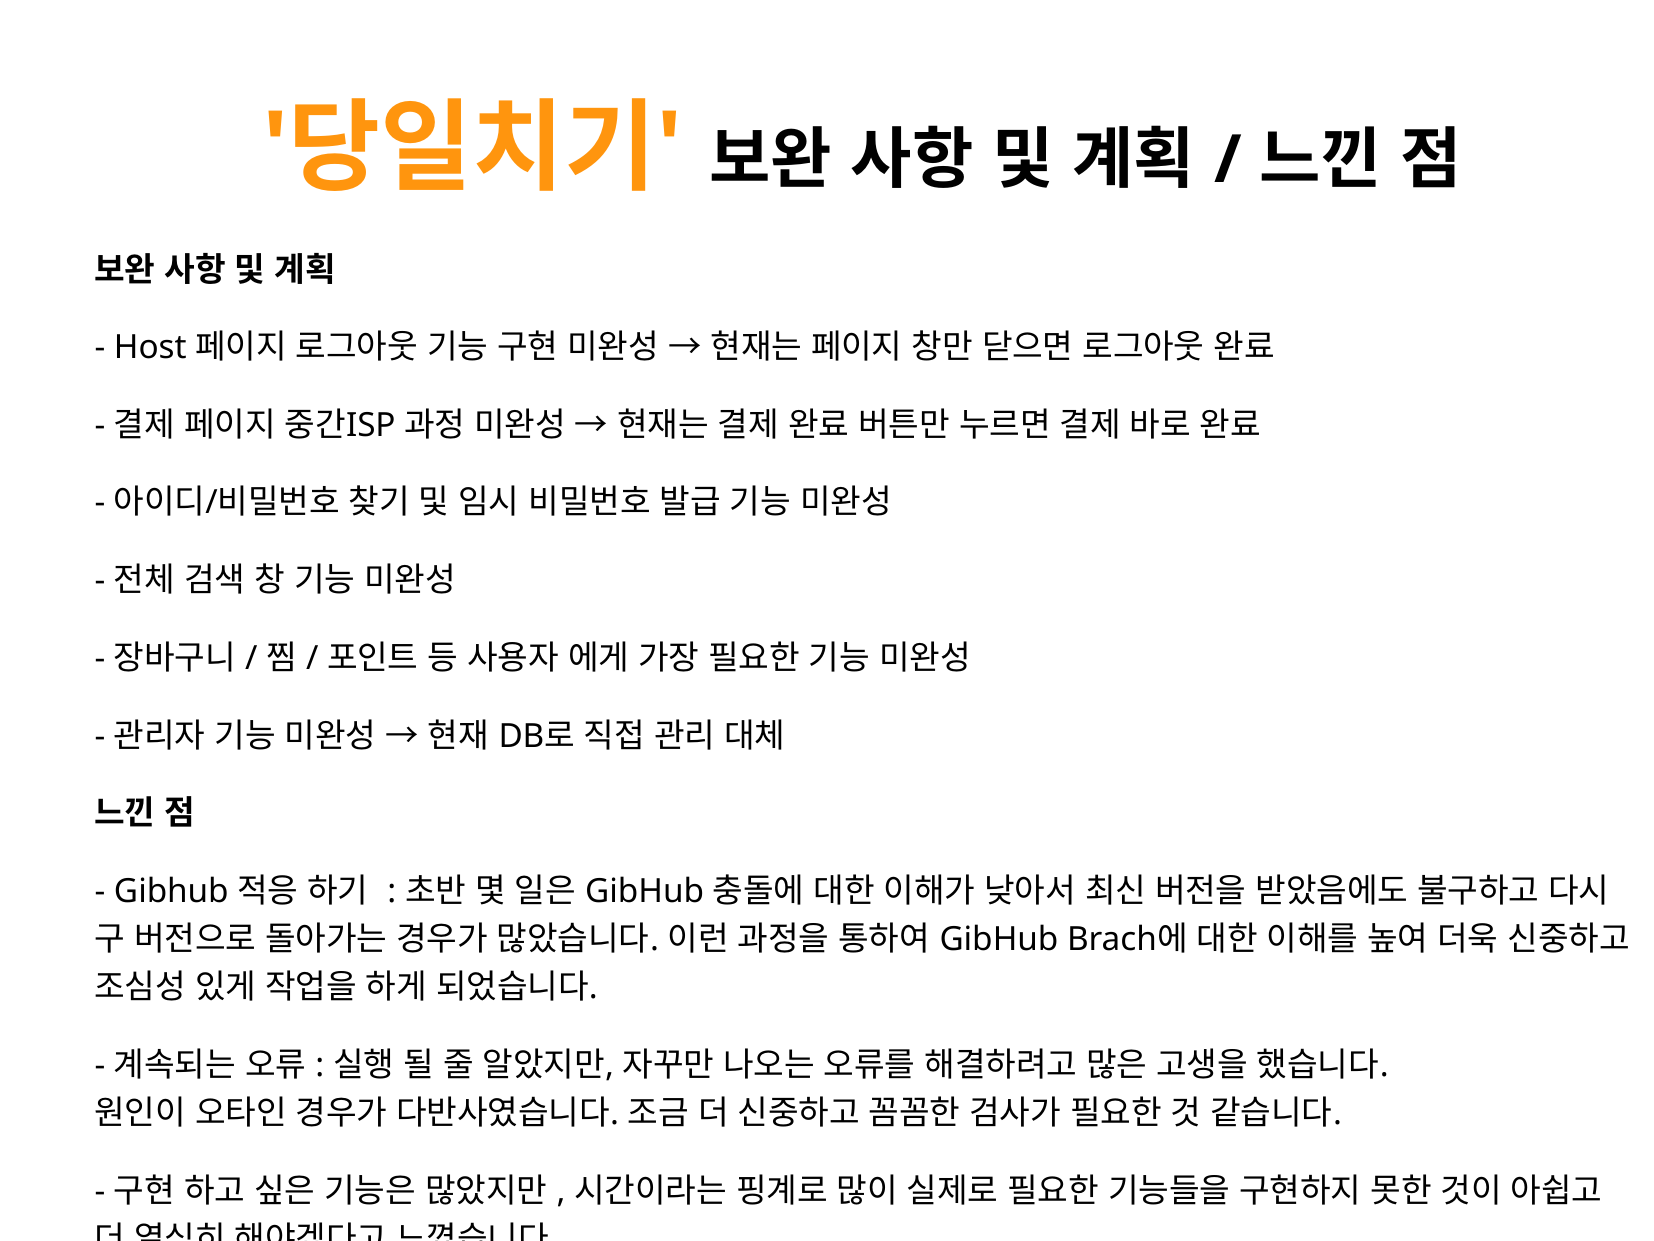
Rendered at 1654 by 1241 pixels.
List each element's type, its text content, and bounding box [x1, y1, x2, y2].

title '당일치기' 보완 사항 및 계획 / 느낀 점 [118, 35, 1607, 242]
list 보완 사항 및 계획 - Host 페이지 로그아웃 기능 구현 미완성 → 현재는 페이지 창만 닫으면 로그아웃 완료 - 결제 페이지 중간ISP 과정 미완성 → 현재는 결제 완료 버튼만 누르면 결제 바로 완료 - 아이디/비밀번호 찾기 및 임시 비밀번호 발급 기능 미완성 - 전체 검색 창 기능 미완성 - 장바구니 / 찜 / 포인트 등 사용자 에게 가장 필요한 기능 미완성 - 관리자 기능 미완성 → 현재 DB로 직접 관리 대체 느낀 점 - Gibhub 적응 하기 : 초반 몇 일은 GibHub 충돌에 대한 이해가 낮아서 최신 버전을 받았음에도 불구하고 다시 구 버전으로 돌아가는 경우가 많았습니다. 이런 과정을 통하여 GibHub Brach에 대한 이해를 높여 더욱 신중하고 조심성 있게 작업을 하게 되었습니다. - 계속되는 오류 : 실행 될 줄 알았지만, 자꾸만 나오는 오류를 해결하려고 많은 고생을 했습니다. 원인이 오타인 경우가 다반사였습니다. 조금 더 신중하고 꼼꼼한 검사가 필요한 것 같습니다. - 구현 하고 싶은 기능은 많았지만 , 시간이라는 핑계로 많이 실제로 필요한 기능들을 구현하지 못한 것이 아쉽고 더 열심히 해야겠다고 느꼈습니다. [23, 242, 1642, 1241]
